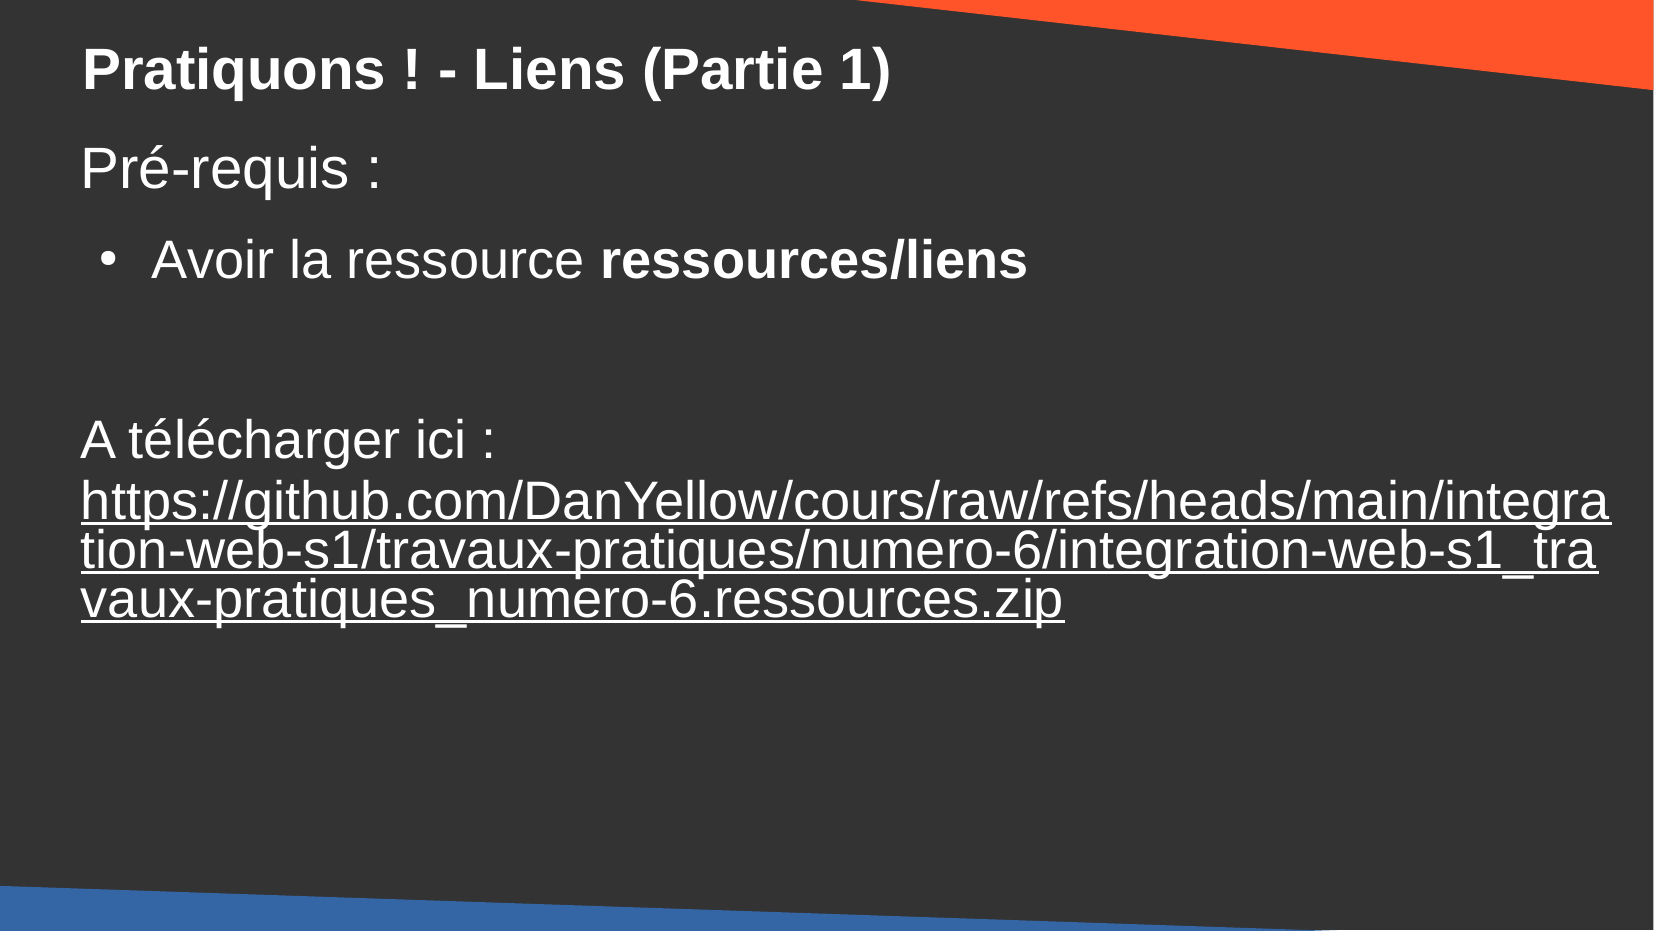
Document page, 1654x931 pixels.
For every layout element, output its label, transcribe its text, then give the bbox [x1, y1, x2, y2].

title Pratiquons ! - Liens (Partie 1) [82, 37, 1571, 114]
list Pré-requis : Avoir la ressource ressources/liens A télécharger ici : https://github.com/DanYellow/cours/raw/refs/heads/main/integration-web-s1/travaux-pratiques/numero-6/integration-web-s1_travaux-pratiques_numero-6.ressources.zip [80, 135, 1620, 697]
text_box [0, 885, 1337, 931]
text_box [855, 0, 1654, 91]
